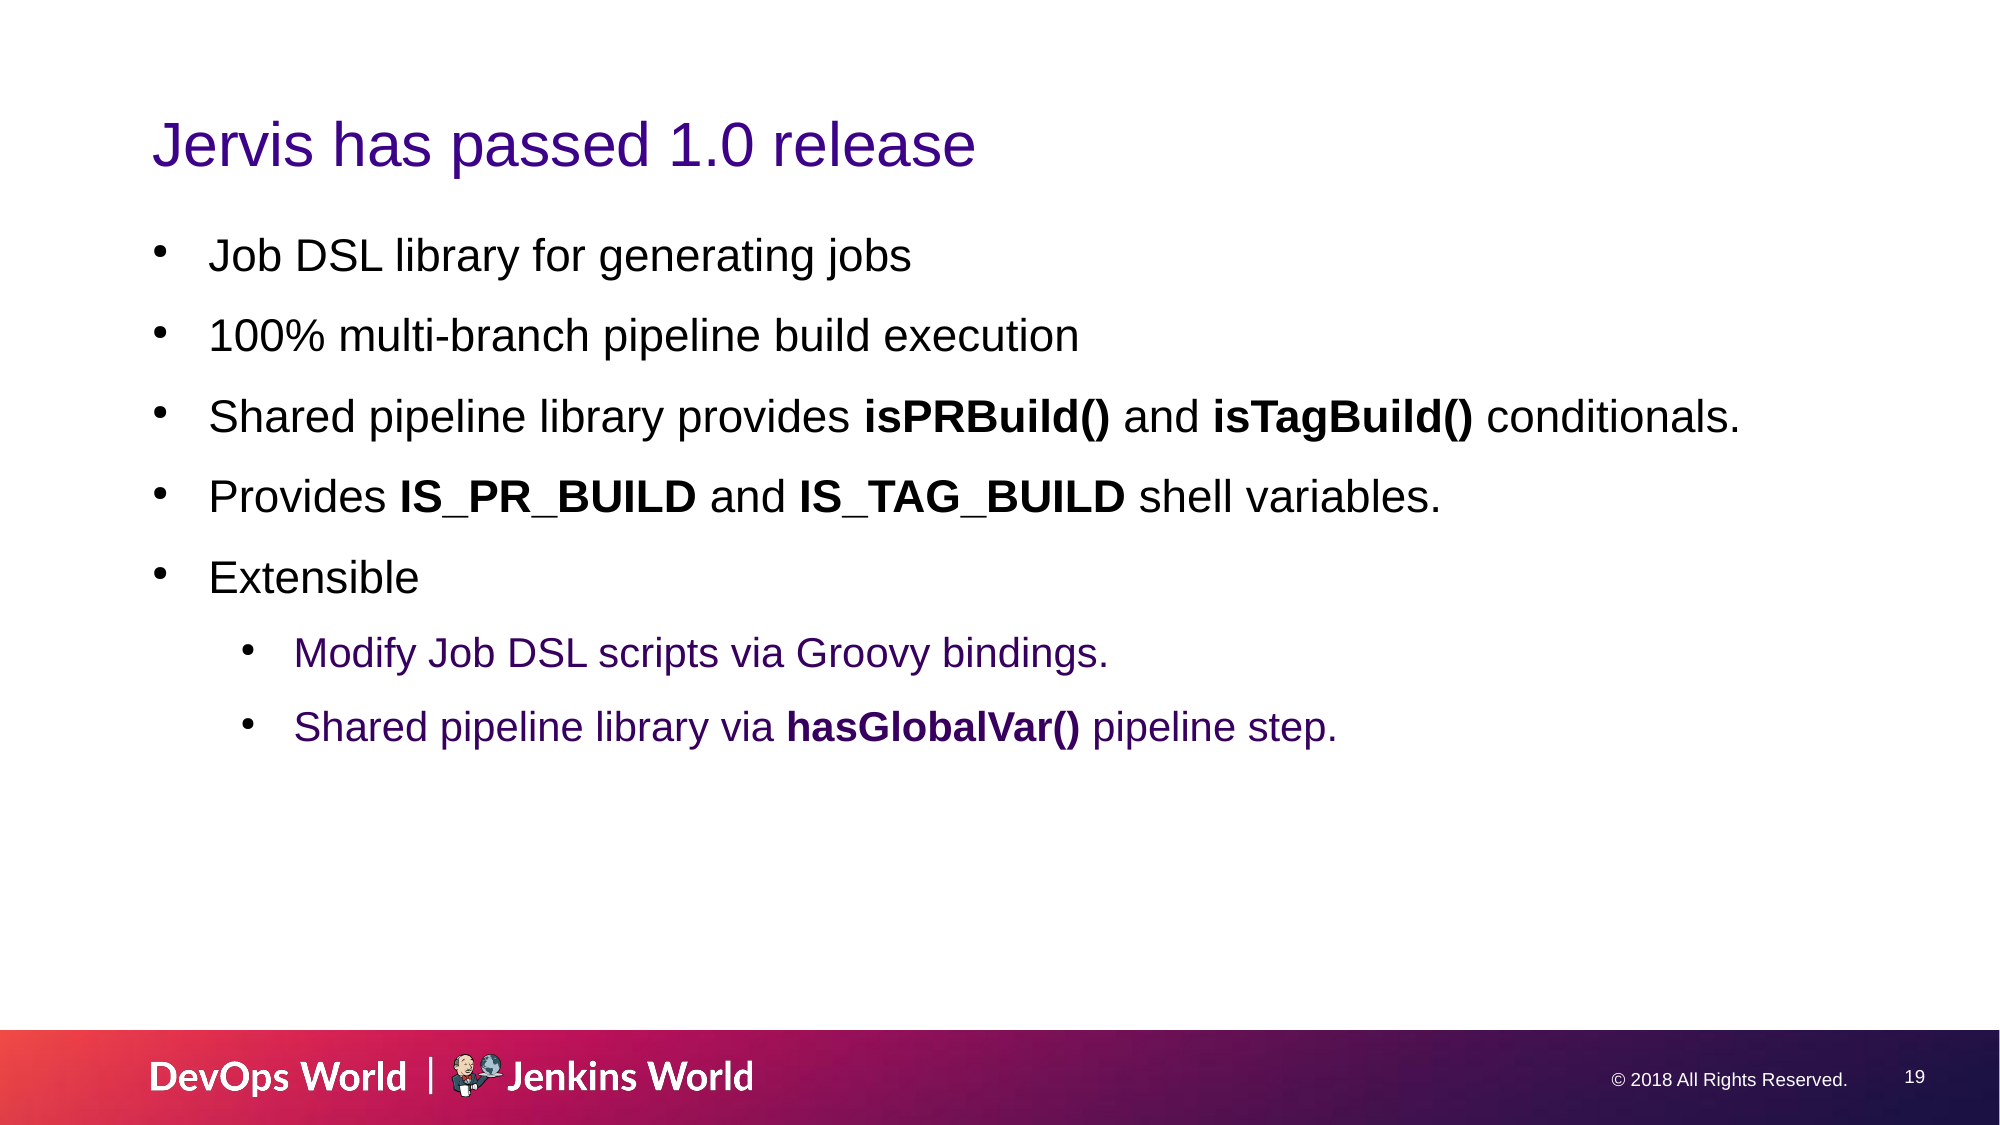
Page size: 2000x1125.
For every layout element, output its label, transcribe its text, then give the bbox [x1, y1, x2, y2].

list Job DSL library for generating jobs 100% multi-branch pipeline build execution Shared pipeline library provides isPRBuild() and isTagBuild() conditionals. Provides IS_PR_BUILD and IS_TAG_BUILD shell variables. Extensible Modify Job DSL scripts via Groovy bindings. Shared pipeline library via hasGlobalVar() pipeline step. [152, 225, 1848, 975]
title Jervis has passed 1.0 release [152, 60, 1848, 180]
picture [0, 1030, 2000, 1125]
